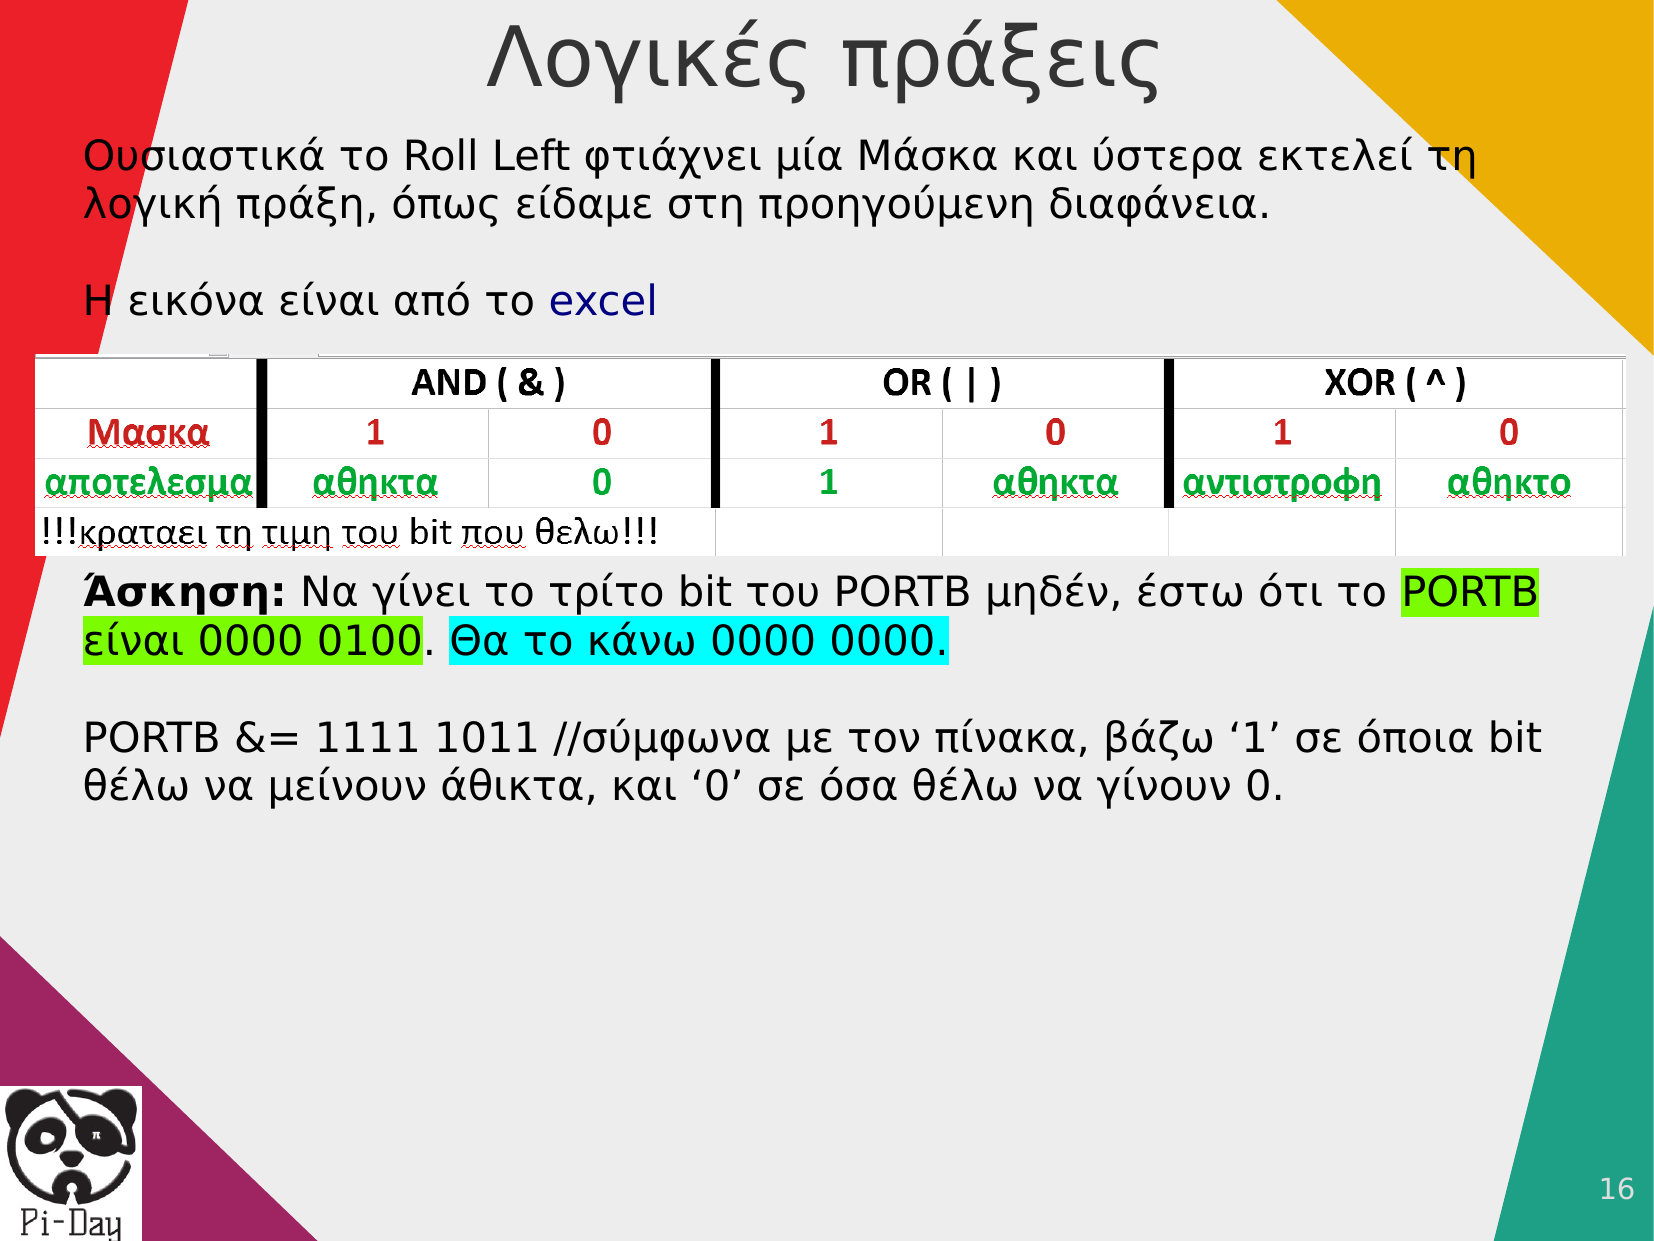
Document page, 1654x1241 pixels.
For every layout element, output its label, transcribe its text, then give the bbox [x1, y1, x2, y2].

title Λογικές πράξεις [114, 9, 1539, 107]
picture [0, 1086, 142, 1241]
list Ουσιαστικά το Roll Left φτιάχνει μία Μάσκα και ύστερα εκτελεί τη λογική πράξη, όπως είδαμε στη προηγούμενη διαφάνεια. Η εικόνα είναι από το excel Άσκηση: Να γίνει το τρίτο bit του PORTB μηδέν, έστω ότι το PORTB είναι 0000 0100. Θα το κάνω 0000 0000. PORTB &= 1111 1011 //σύμφωνα με τον πίνακα, βάζω ‘1’ σε όποια bit θέλω να μείνουν άθικτα, και ‘0’ σε όσα θέλω να γίνουν 0. [11, 131, 1630, 1217]
picture [35, 354, 1626, 556]
